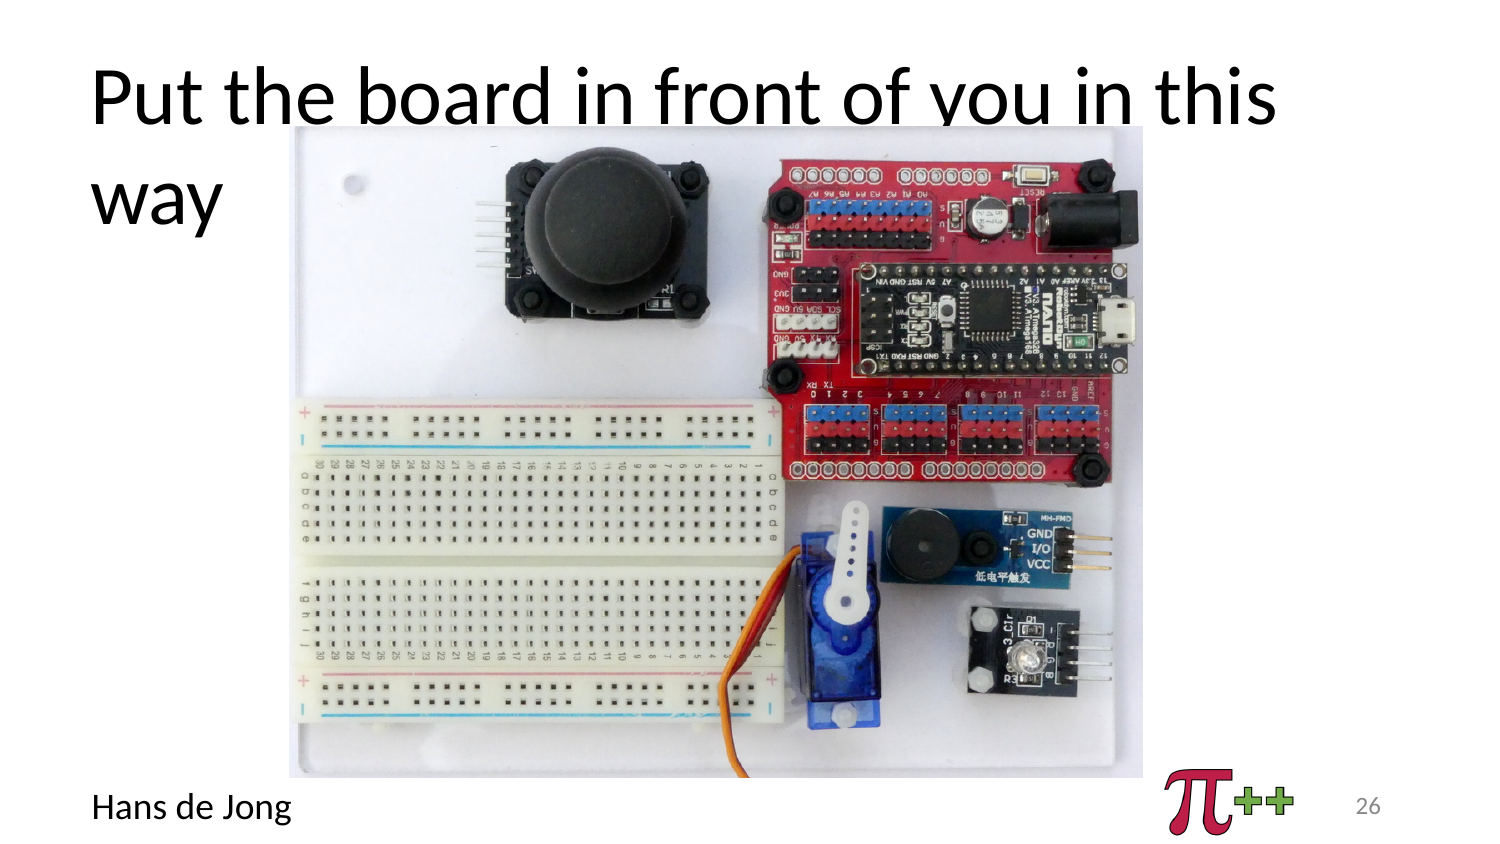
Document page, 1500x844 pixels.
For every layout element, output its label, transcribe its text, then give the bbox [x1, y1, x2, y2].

title Put the board in front of you in this way [75, 33, 1426, 175]
text_box 26 [1340, 782, 1426, 827]
picture [289, 126, 1143, 778]
